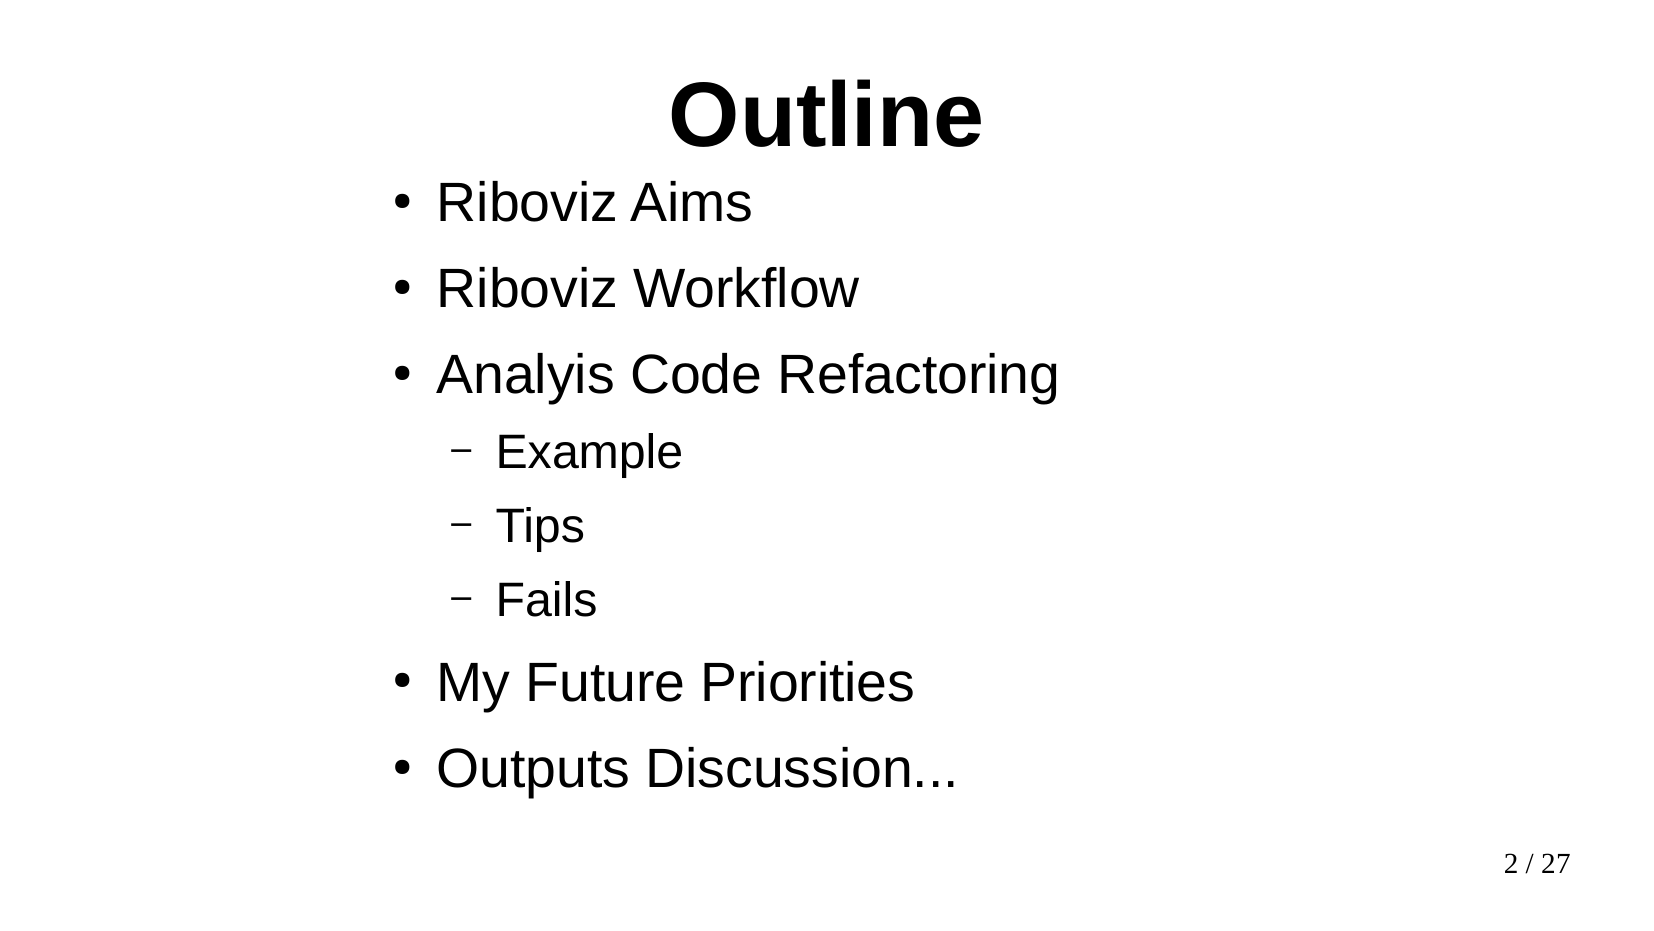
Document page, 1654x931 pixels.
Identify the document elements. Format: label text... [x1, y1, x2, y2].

title Outline [82, 37, 1571, 193]
list Riboviz Aims Riboviz Workflow Analyis Code Refactoring Example Tips Fails My Future Priorities Outputs Discussion... [377, 171, 1252, 804]
